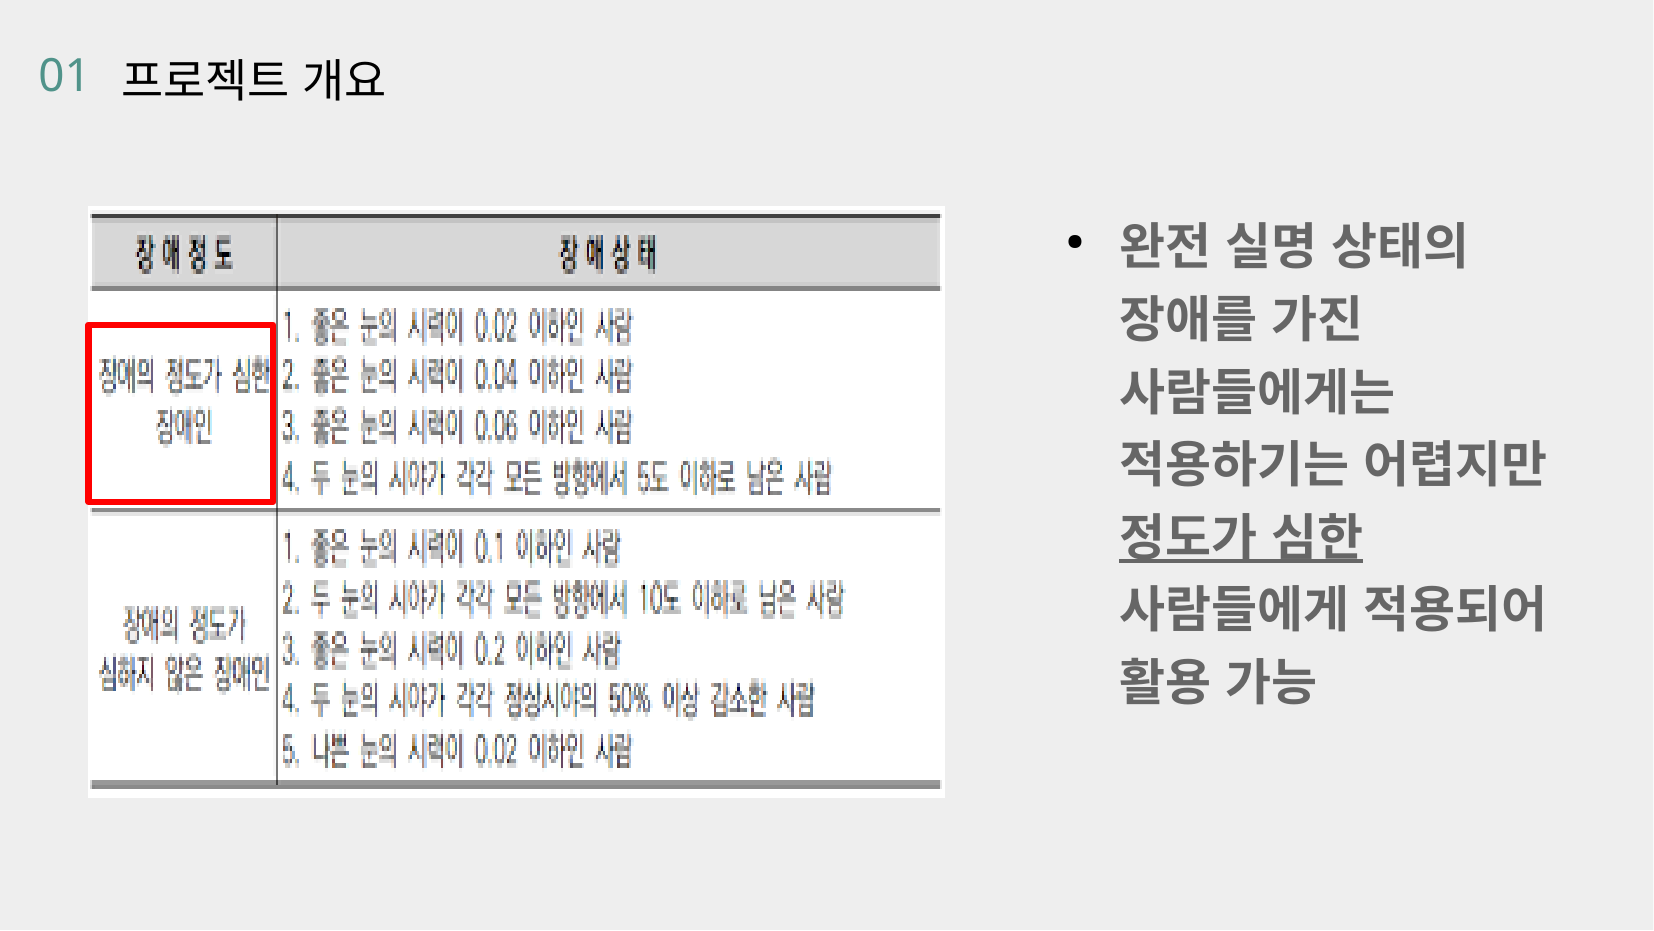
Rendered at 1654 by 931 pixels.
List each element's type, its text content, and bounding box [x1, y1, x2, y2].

text_box [88, 324, 274, 502]
picture [88, 206, 945, 798]
text_box 완전 실명 상태의 장애를 가진 사람들에게는 적용하기는 어렵지만 정도가 심한 사람들에게 적용되어 활용 가능 [1033, 125, 1595, 739]
text_box 01 [23, 35, 142, 125]
title 프로젝트 개요 [88, 0, 420, 156]
